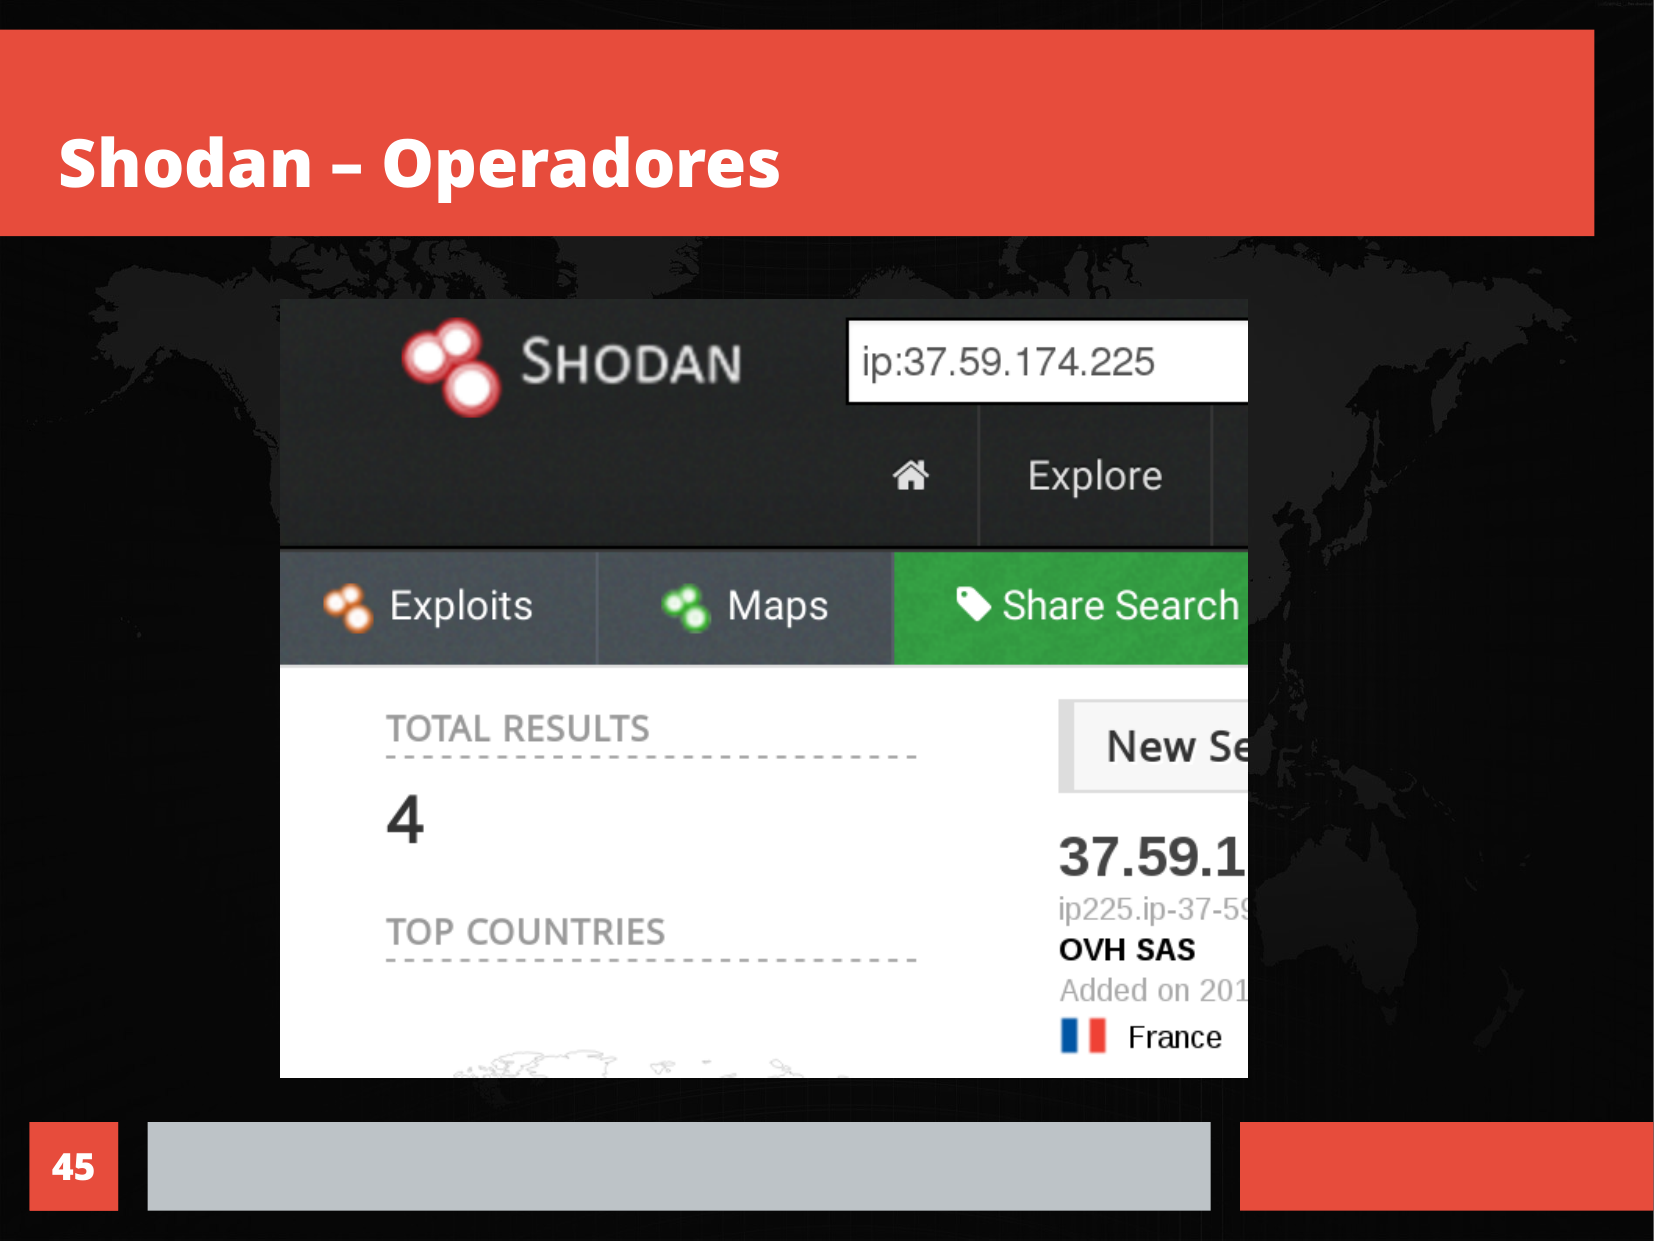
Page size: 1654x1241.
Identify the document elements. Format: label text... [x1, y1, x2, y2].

picture [0, 0, 1654, 1241]
title Shodan – Operadores [59, 59, 1595, 207]
list [59, 324, 1565, 1093]
